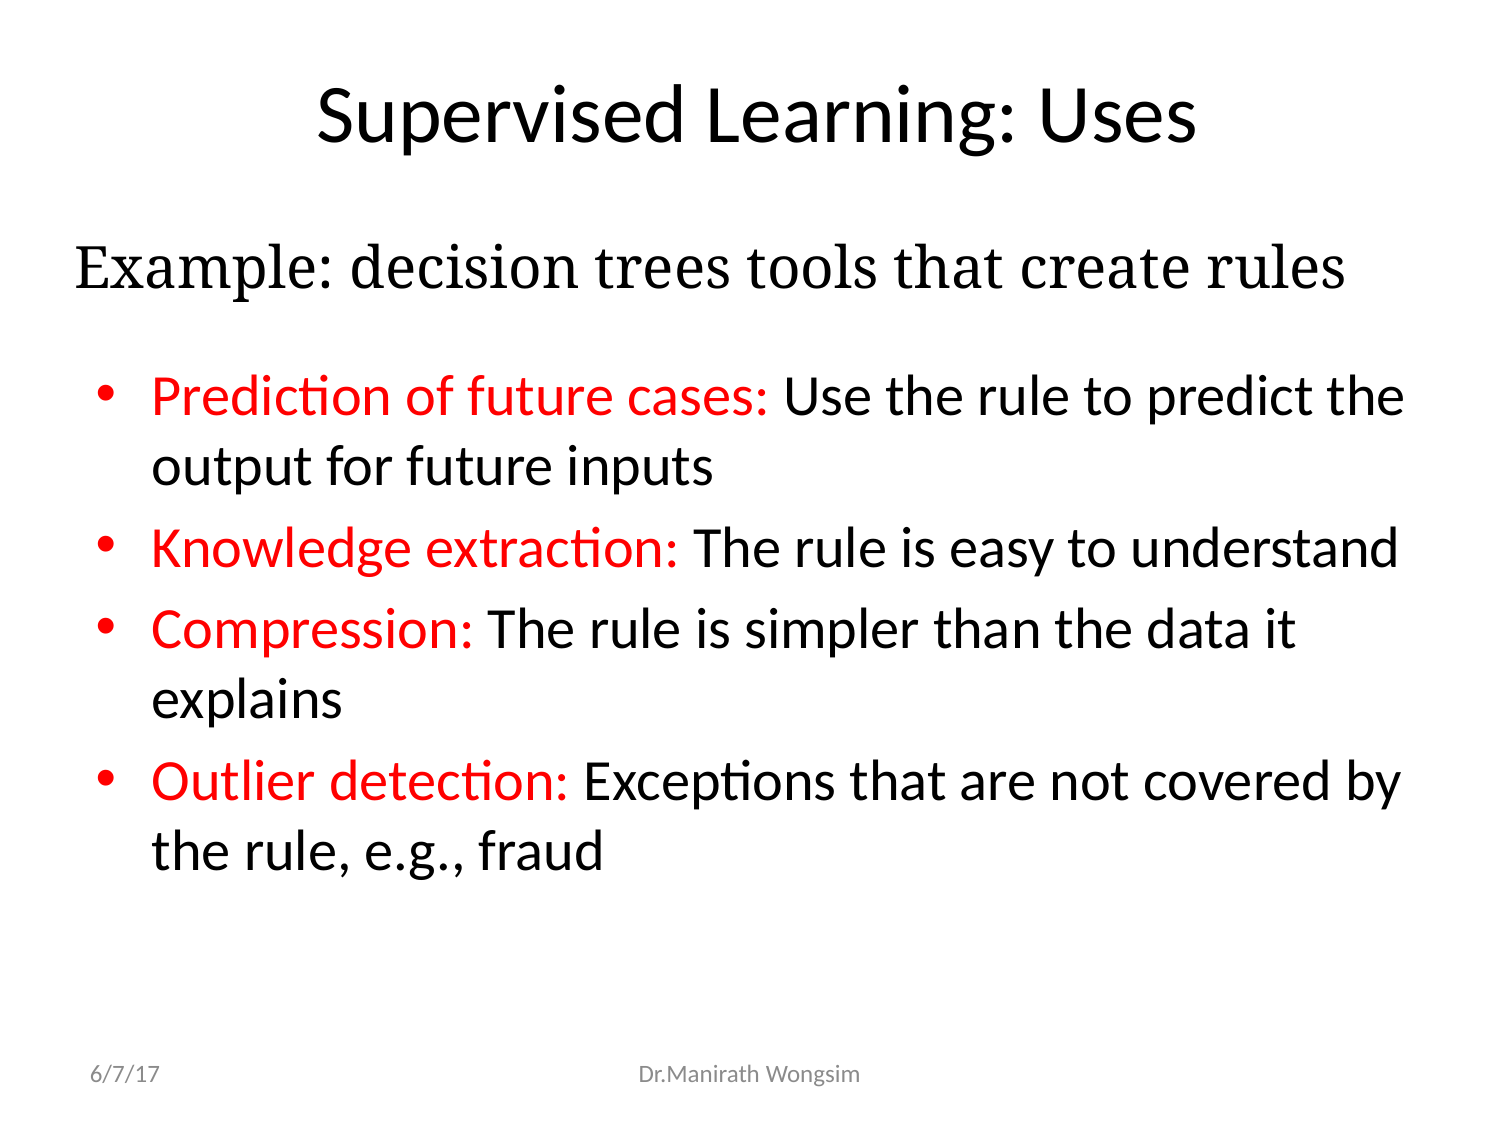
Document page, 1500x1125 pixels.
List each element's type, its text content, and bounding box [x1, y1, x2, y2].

text_box Dr.Manirath Wongsim [512, 1042, 988, 1103]
text_box 06/07/2017 [74, 1042, 425, 1103]
text_box Example: decision trees tools that create rules [60, 222, 1455, 378]
text_box Supervised Learning: Uses [82, 30, 1433, 188]
text_box Prediction of future cases: Use the rule to predict the output for future inputs Knowledge extraction: The rule is easy to understand Compression: The rule is simpler than the data it explains Outlier detection: Exceptions that are not covered by the rule, e.g., fraud [80, 378, 1431, 1093]
